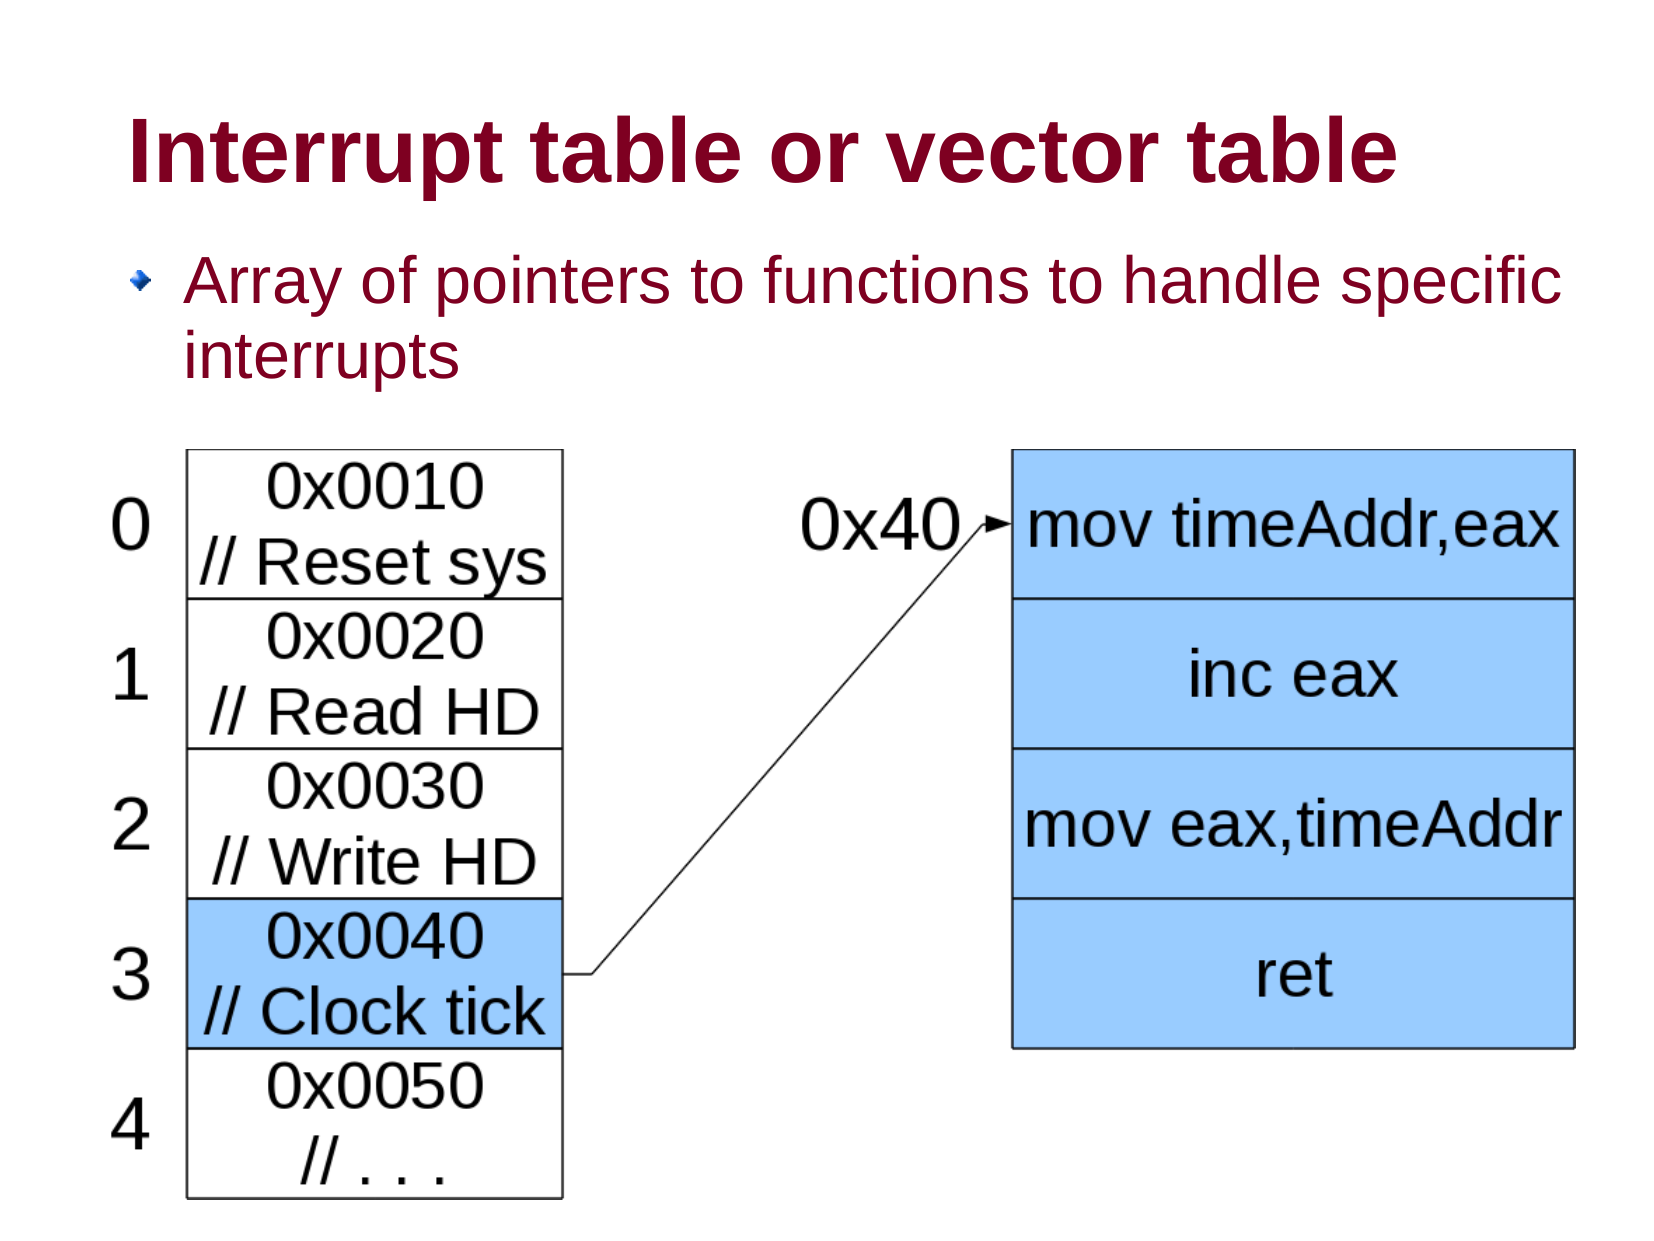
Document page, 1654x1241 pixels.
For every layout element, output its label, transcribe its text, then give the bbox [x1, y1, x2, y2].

list Array of pointers to functions to handle specific interrupts [112, 243, 1601, 413]
picture [0, 0, 1654, 1241]
title Interrupt table or vector table [118, 94, 1412, 207]
